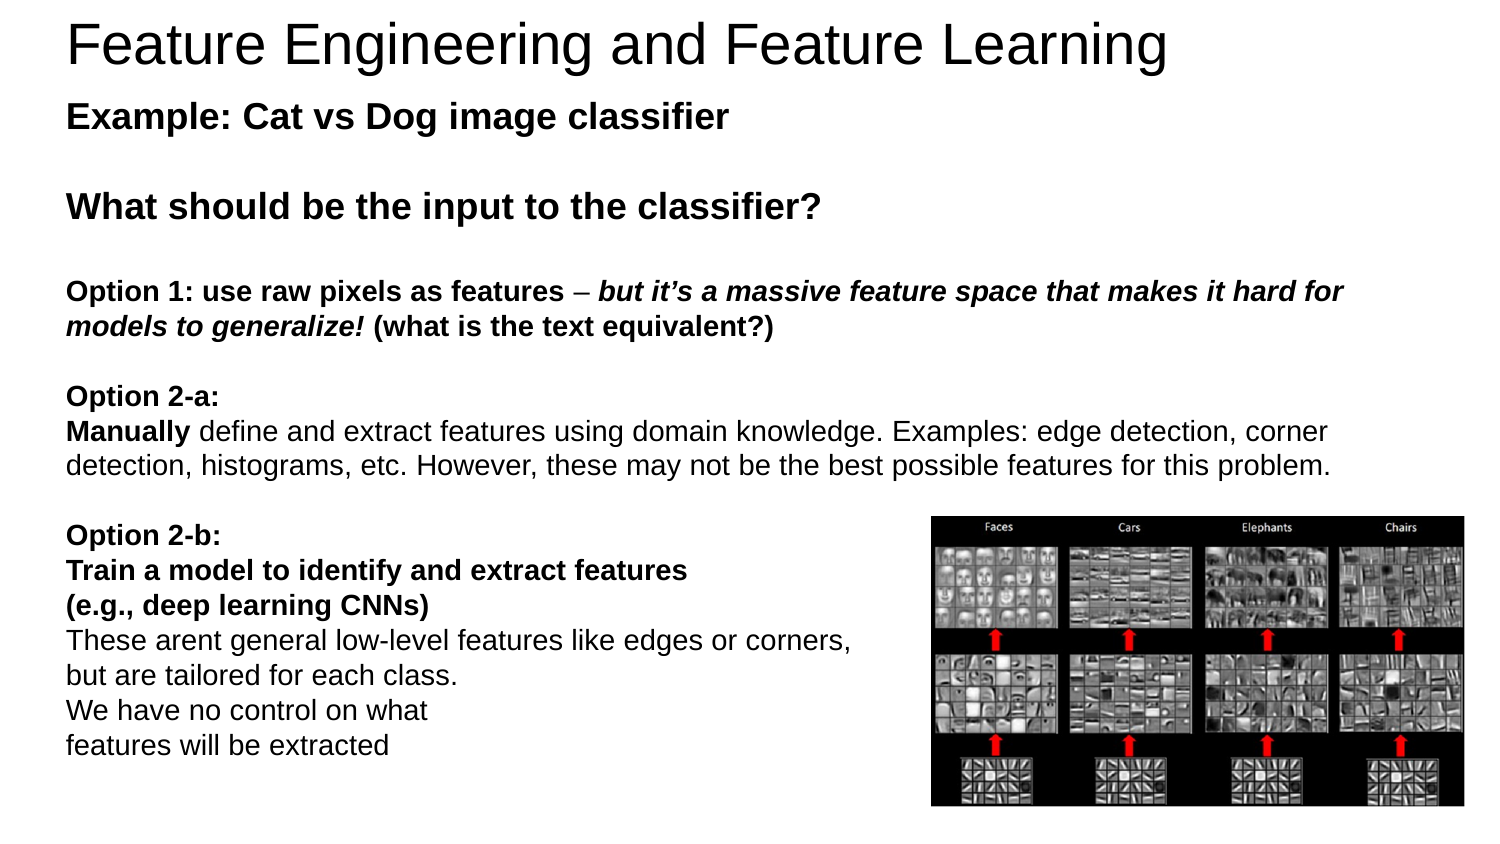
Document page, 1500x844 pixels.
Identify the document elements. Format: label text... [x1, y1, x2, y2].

text_box Example: Cat vs Dog image classifier What should be the input to the classifier? Option 1: use raw pixels as features – but it’s a massive feature space that makes it hard for models to generalize! (what is the text equivalent?) Option 2-a: Manually define and extract features using domain knowledge. Examples: edge detection, corner detection, histograms, etc. However, these may not be the best possible features for this problem. Option 2-b: Train a model to identify and extract features (e.g., deep learning CNNs) These arent general low-level features like edges or corners, but are tailored for each class. We have no control on what features will be extracted [51, 84, 1449, 844]
picture [930, 515, 1467, 809]
title Feature Engineering and Feature Learning [51, 0, 1449, 84]
